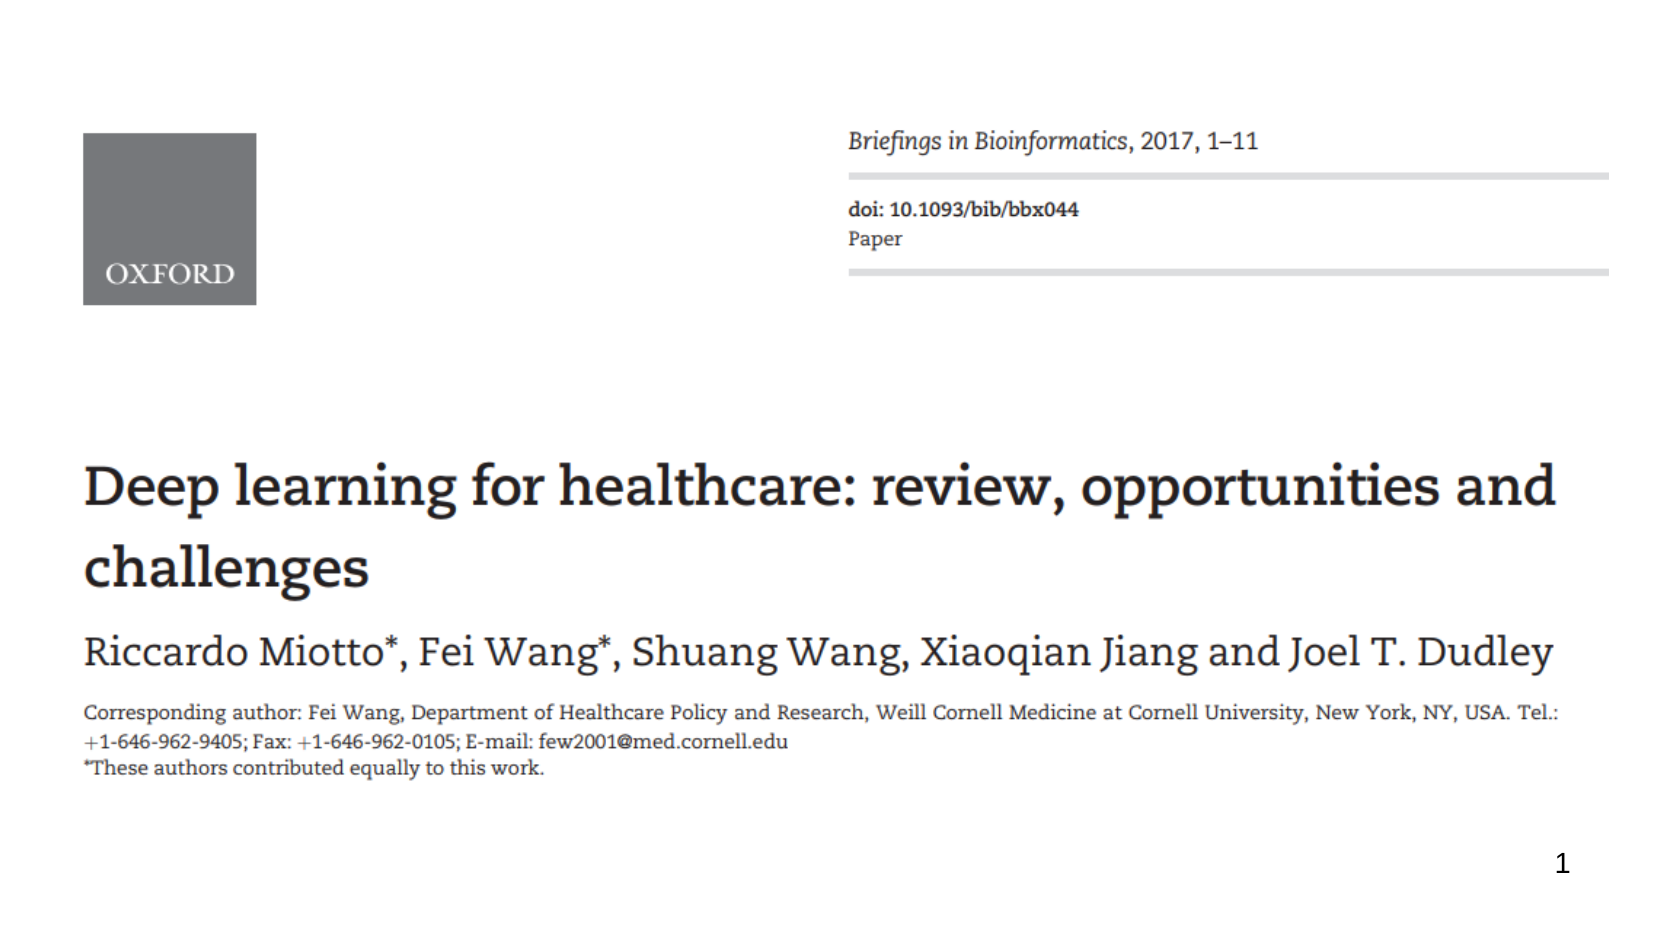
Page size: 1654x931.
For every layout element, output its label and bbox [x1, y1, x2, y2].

picture [47, 94, 1609, 804]
